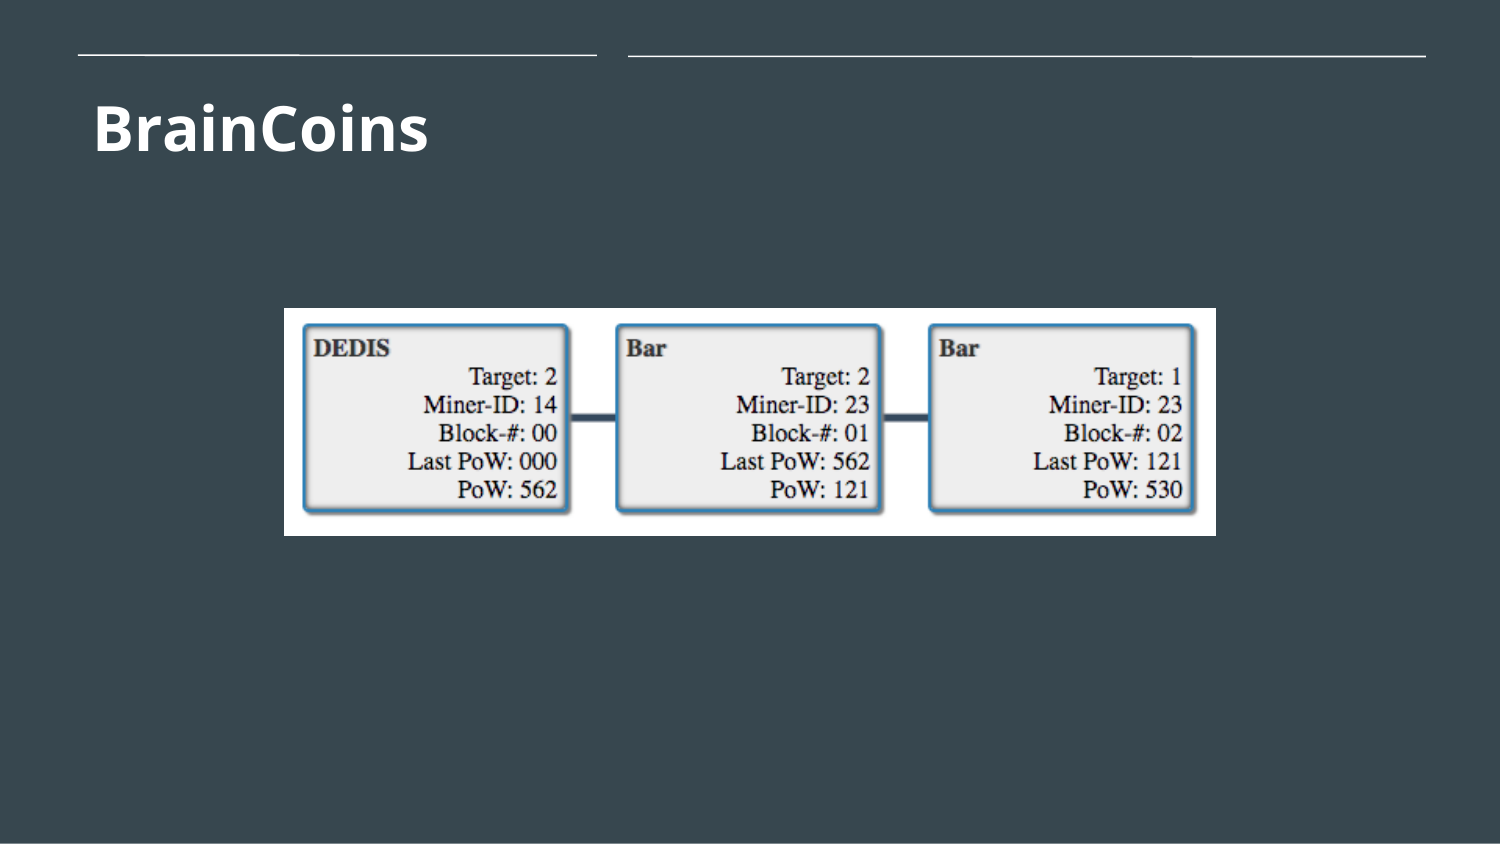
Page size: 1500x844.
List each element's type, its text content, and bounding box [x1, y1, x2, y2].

picture [284, 308, 1216, 536]
title BrainCoins [77, 73, 597, 413]
